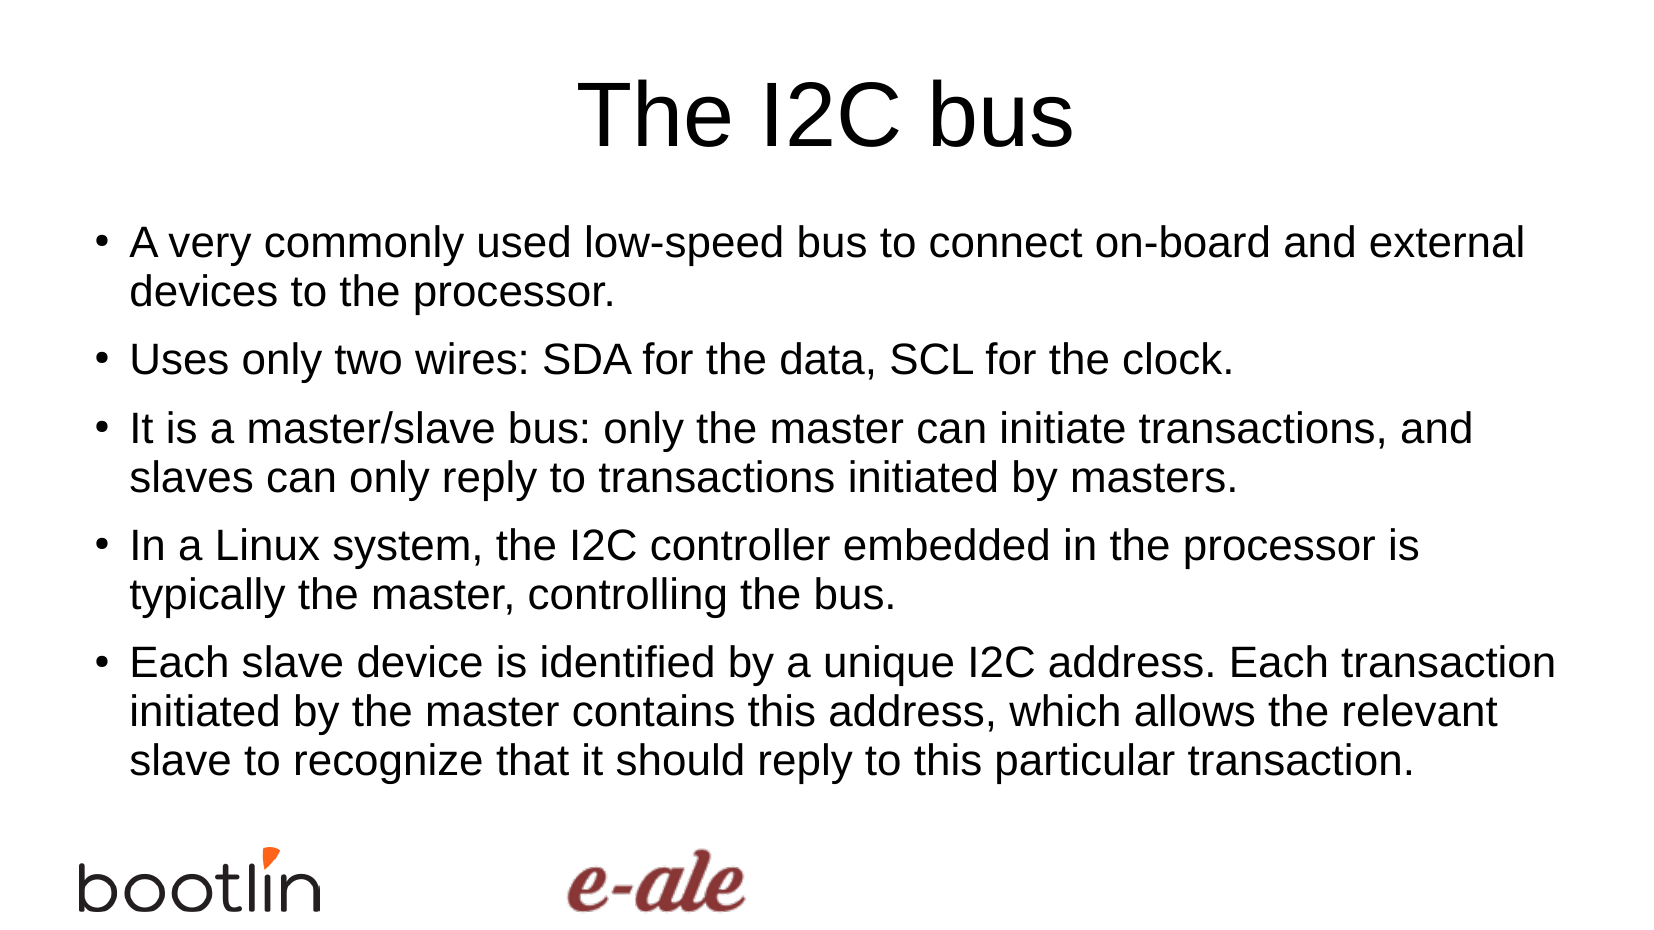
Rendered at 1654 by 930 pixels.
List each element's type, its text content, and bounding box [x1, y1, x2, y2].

list A very commonly used low-speed bus to connect on-board and external devices to the processor. Uses only two wires: SDA for the data, SCL for the clock. It is a master/slave bus: only the master can initiate transactions, and slaves can only reply to transactions initiated by masters. In a Linux system, the I2C controller embedded in the processor is typically the master, controlling the bus. Each slave device is identified by a unique I2C address. Each transaction initiated by the master contains this address, which allows the relevant slave to recognize that it should reply to this particular transaction. [82, 217, 1571, 796]
picture [565, 847, 749, 915]
picture [79, 847, 320, 912]
title The I2C bus [82, 37, 1571, 193]
